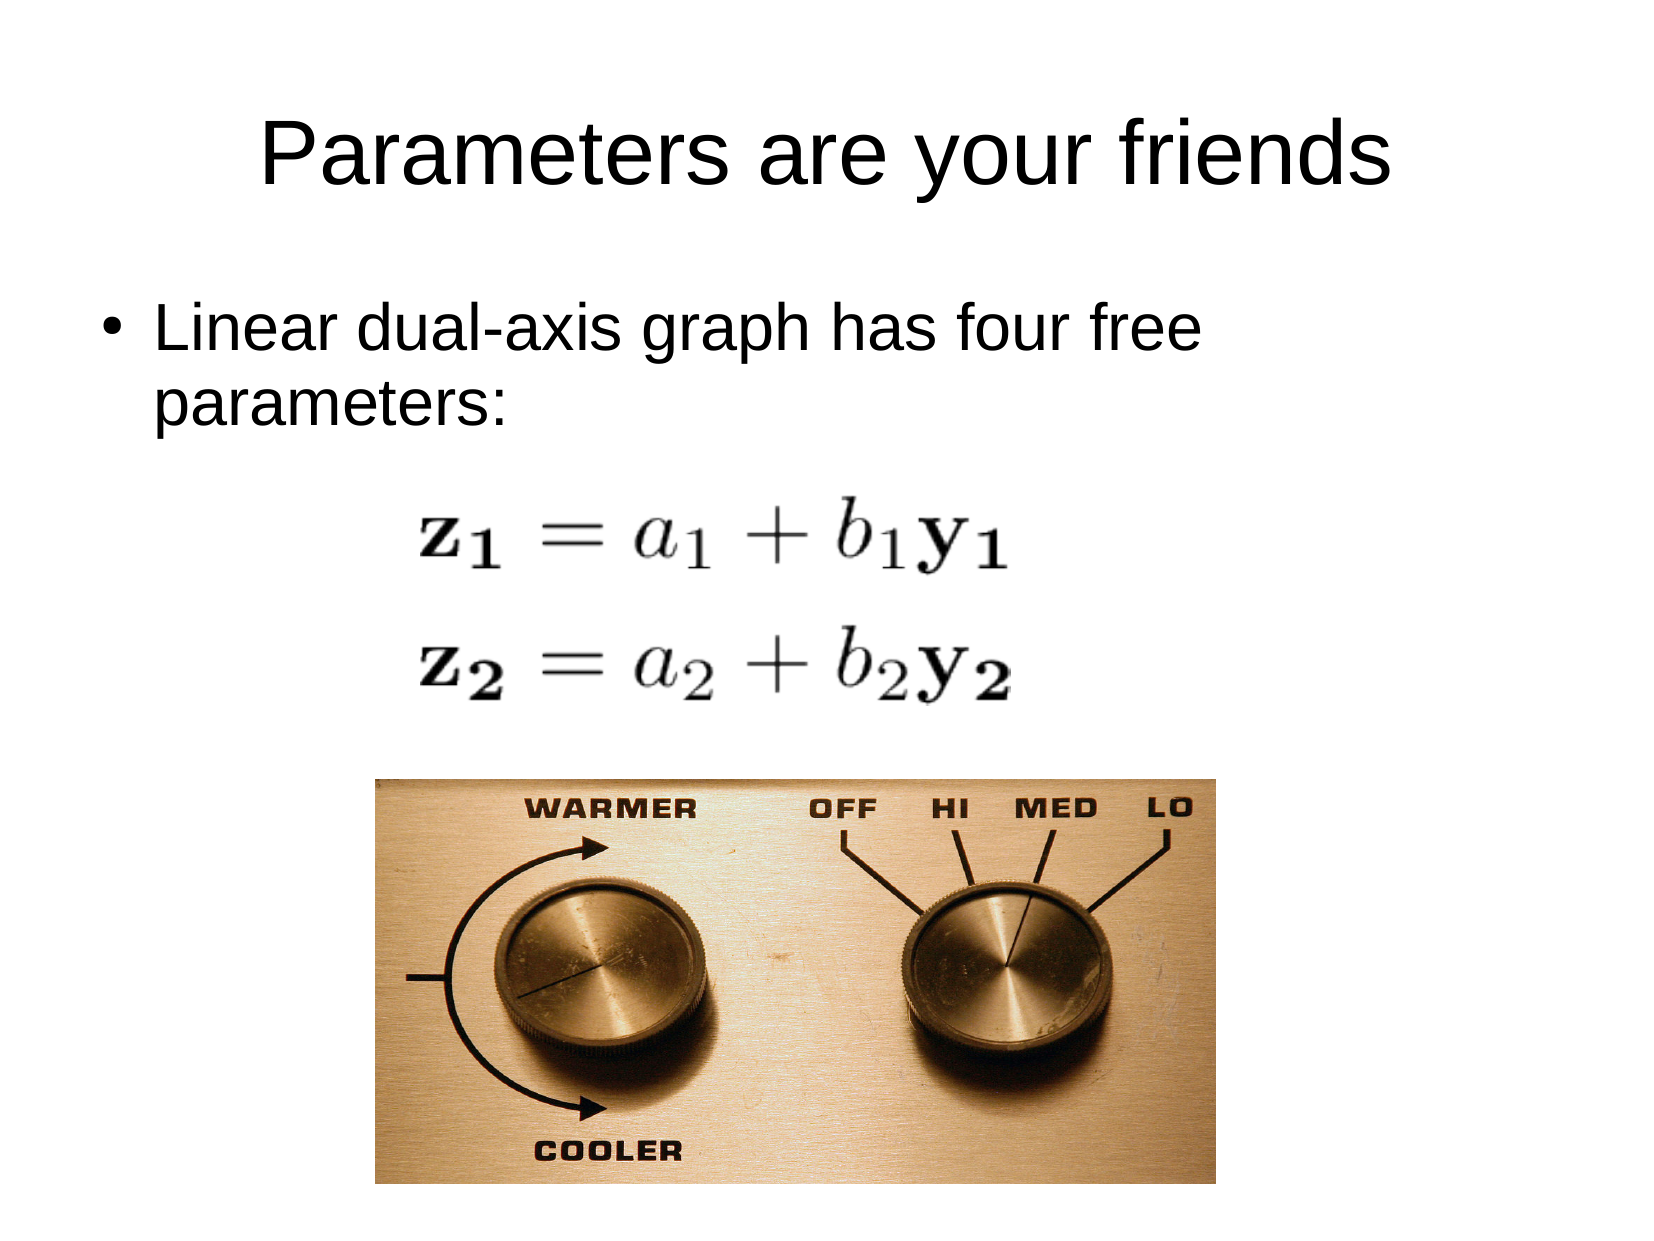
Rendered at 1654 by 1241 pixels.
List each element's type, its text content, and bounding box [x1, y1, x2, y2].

title Parameters are your friends [82, 49, 1571, 257]
picture [375, 779, 1216, 1184]
list Linear dual-axis graph has four free parameters: [82, 290, 1571, 1109]
picture [420, 494, 1011, 706]
